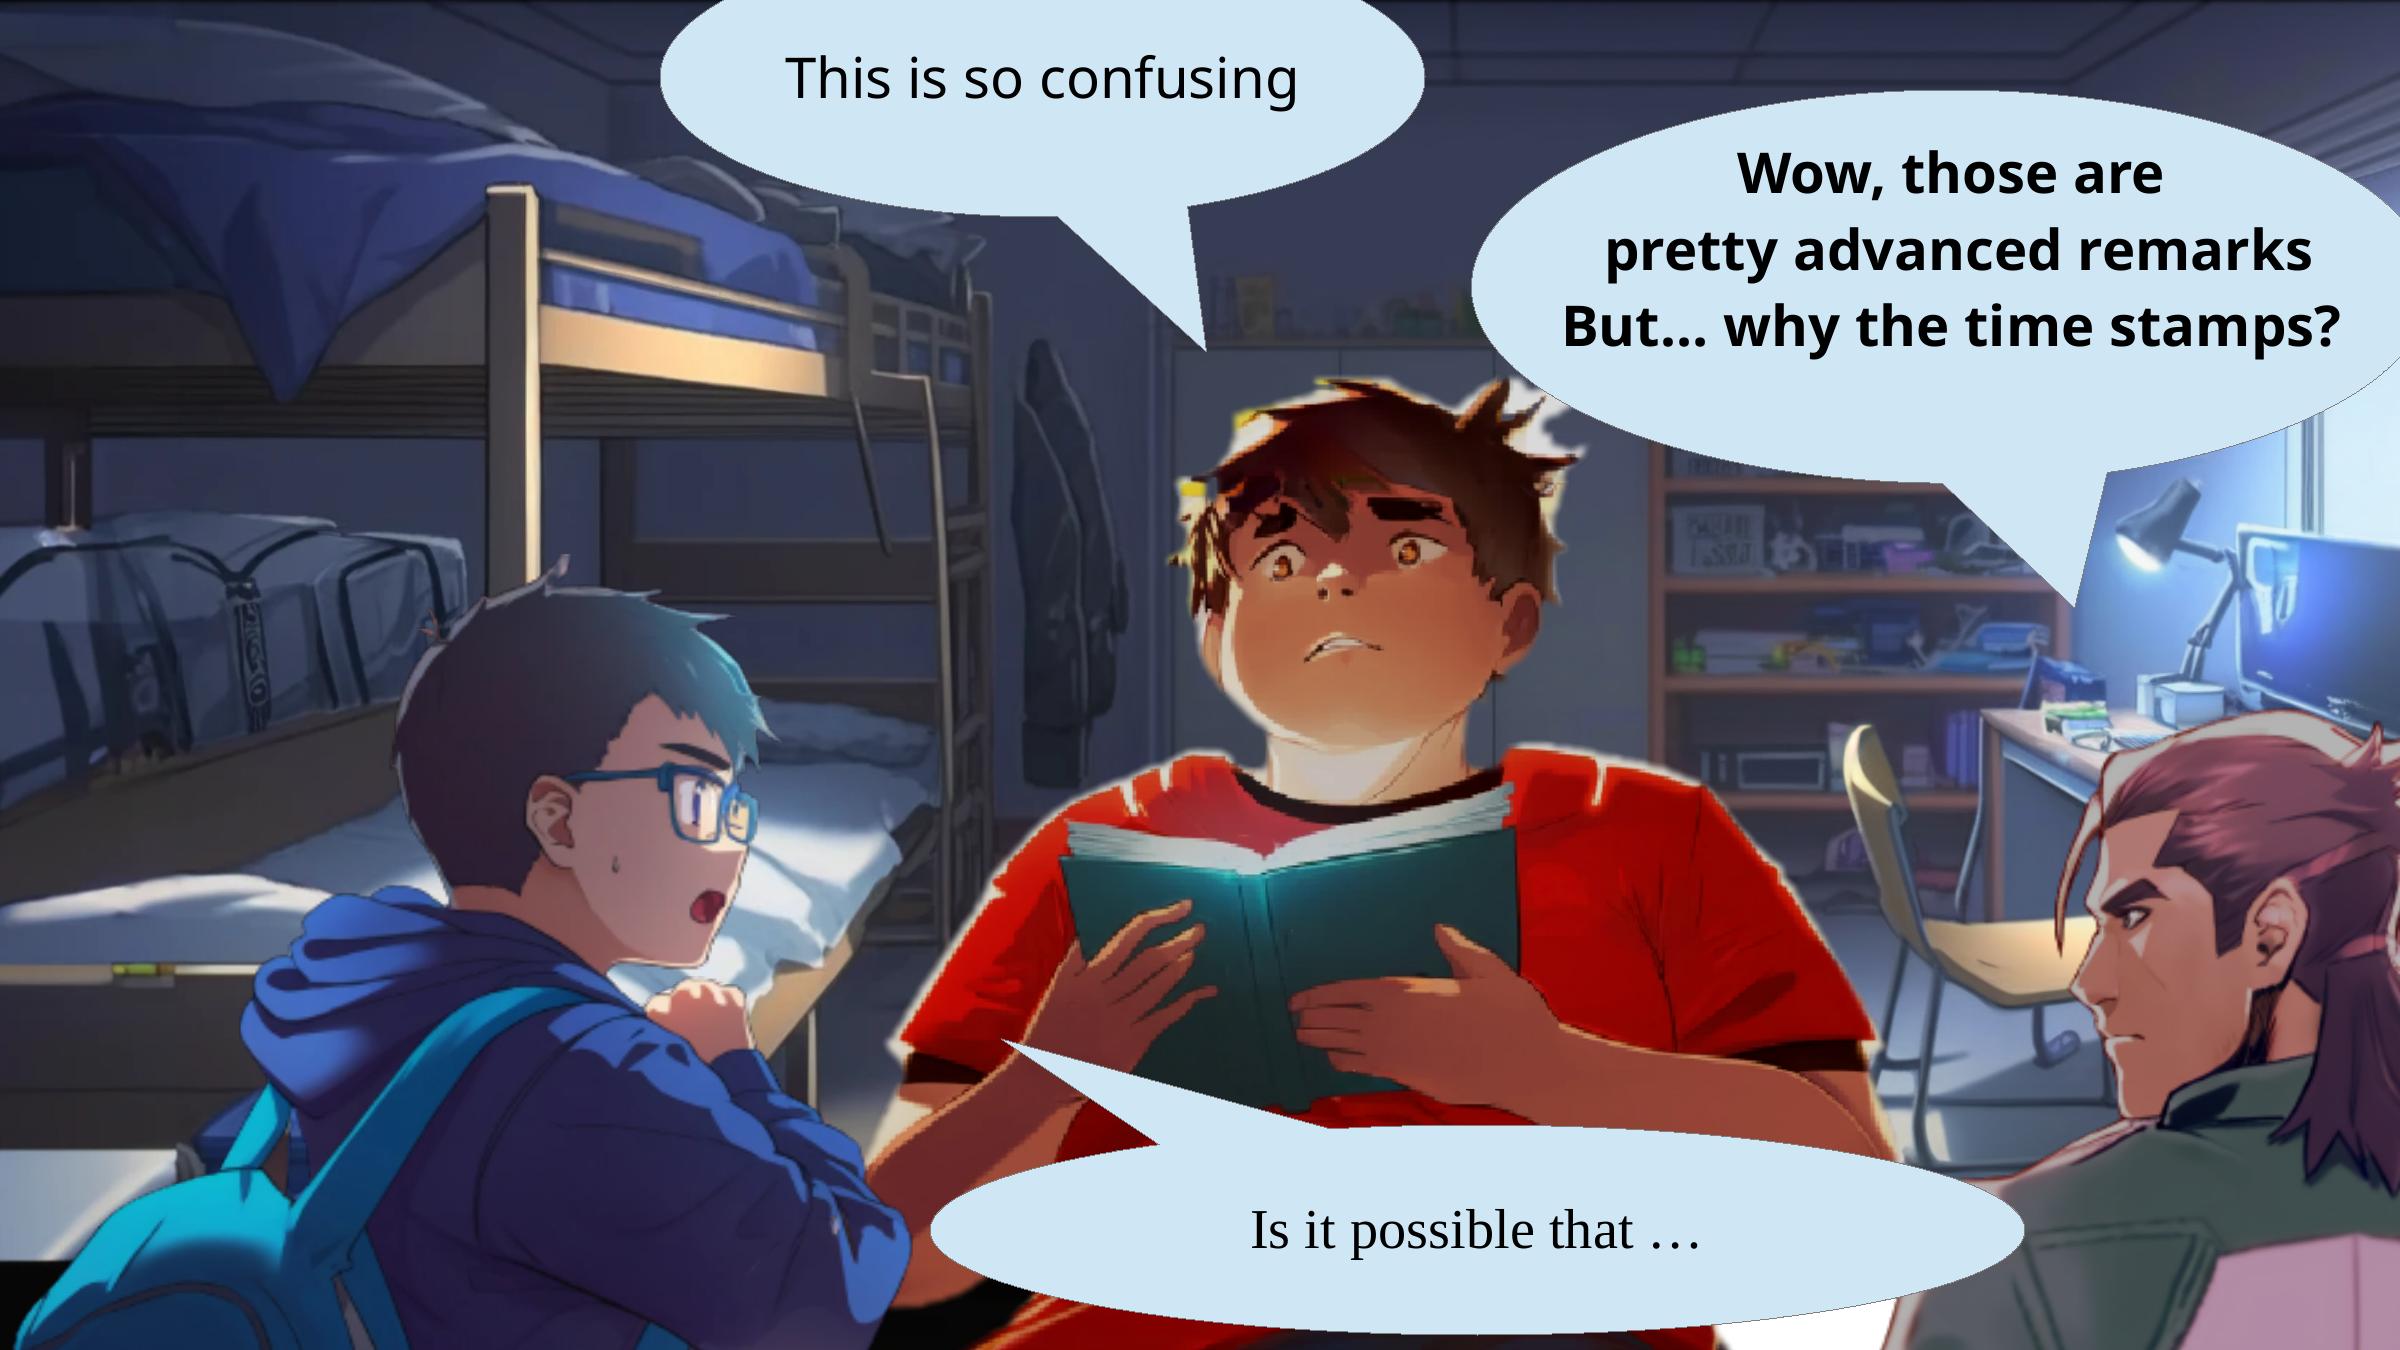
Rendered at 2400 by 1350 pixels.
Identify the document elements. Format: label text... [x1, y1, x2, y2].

text_box This is so confusing [660, 0, 1426, 352]
text_box Is it possible that … [930, 1038, 2025, 1336]
text_box Wow, those are pretty advanced remarks But… why the time stamps? [1471, 90, 2400, 608]
picture [0, 0, 2400, 1350]
